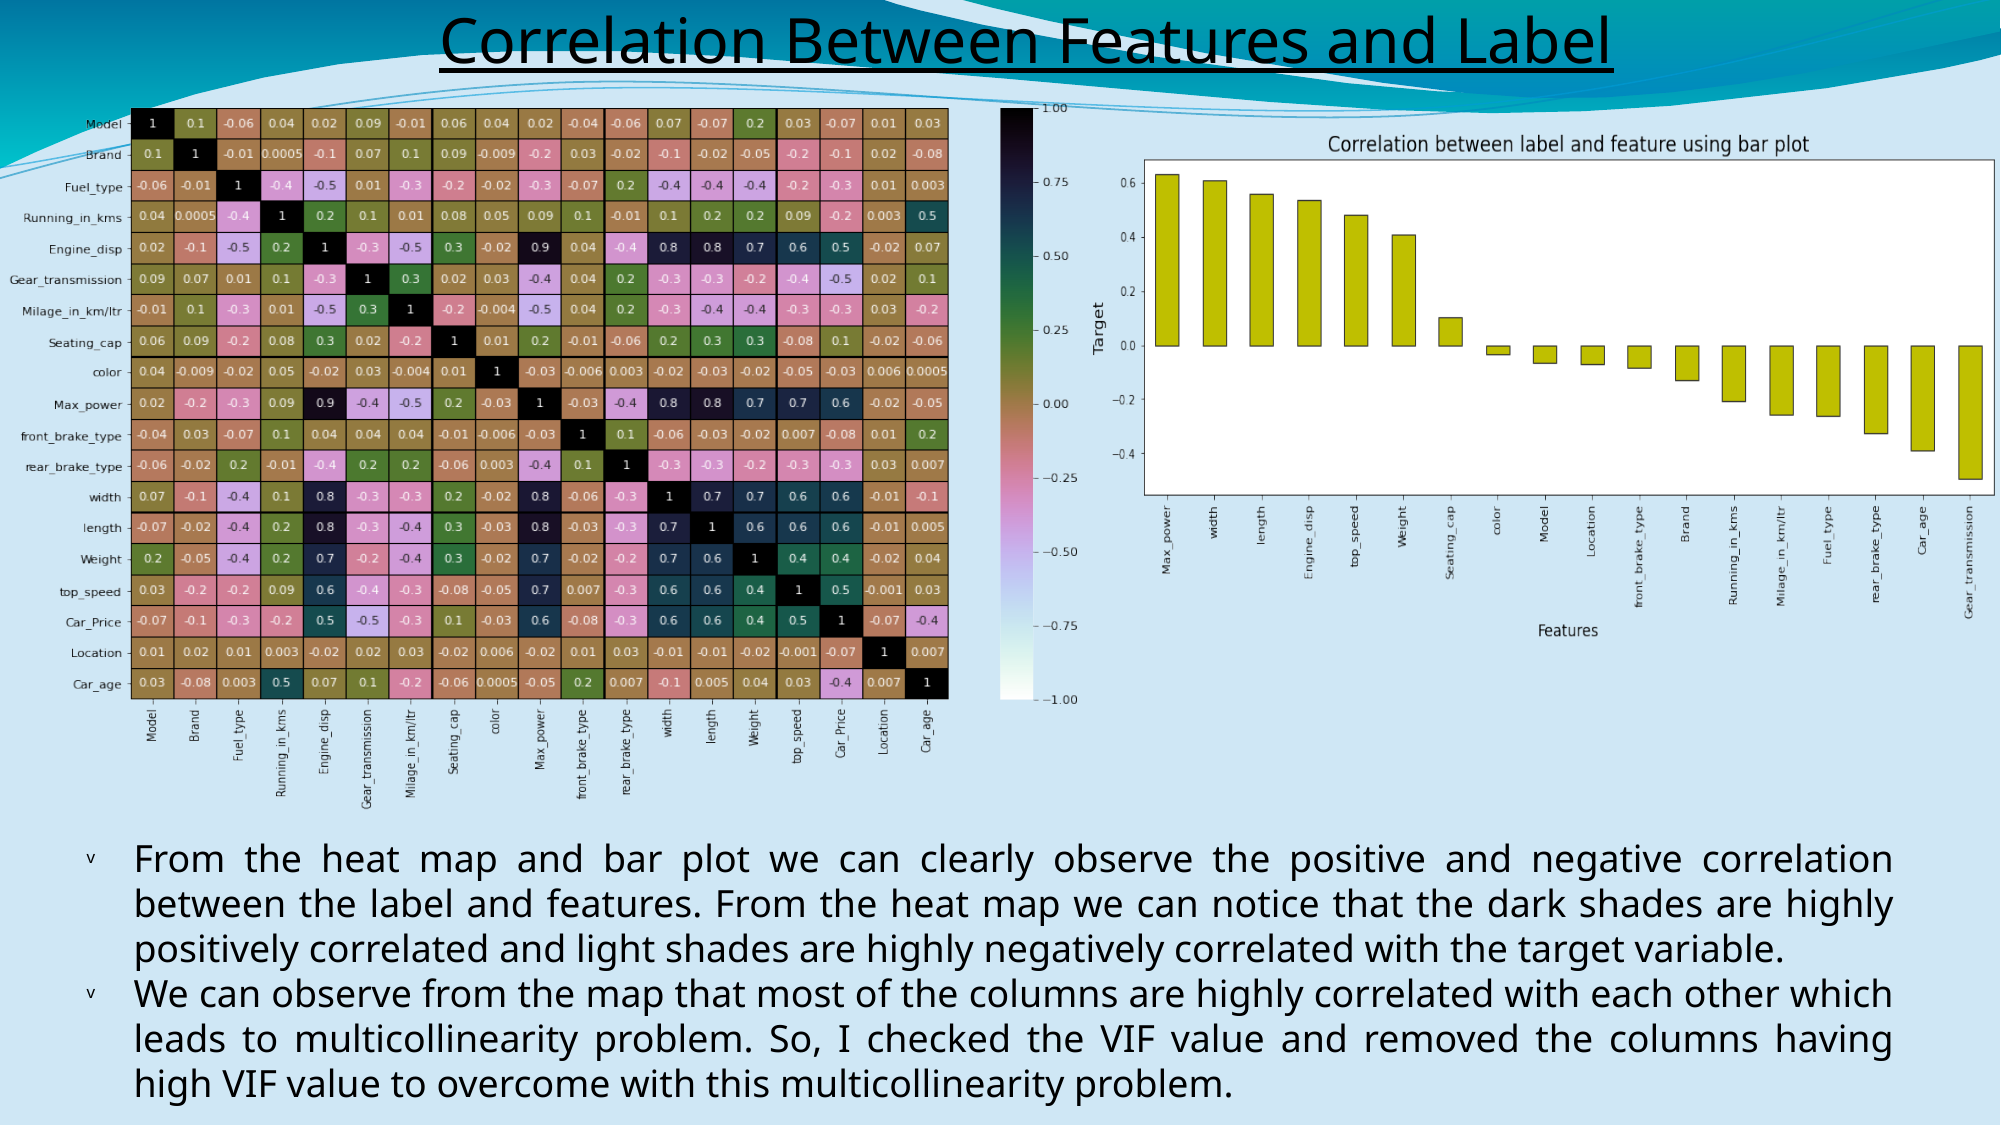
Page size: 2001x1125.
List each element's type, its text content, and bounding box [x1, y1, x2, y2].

picture [0, 96, 2000, 816]
text_box From the heat map and bar plot we can clearly observe the positive and negative correlation between the label and features. From the heat map we can notice that the dark shades are highly positively correlated and light shades are highly negatively correlated with the target variable. We can observe from the map that most of the columns are highly correlated with each other which leads to multicollinearity problem. So, I checked the VIF value and removed the columns having high VIF value to overcome with this multicollinearity problem. [71, 827, 1911, 1113]
text_box Correlation Between Features and Label [130, 0, 1924, 84]
